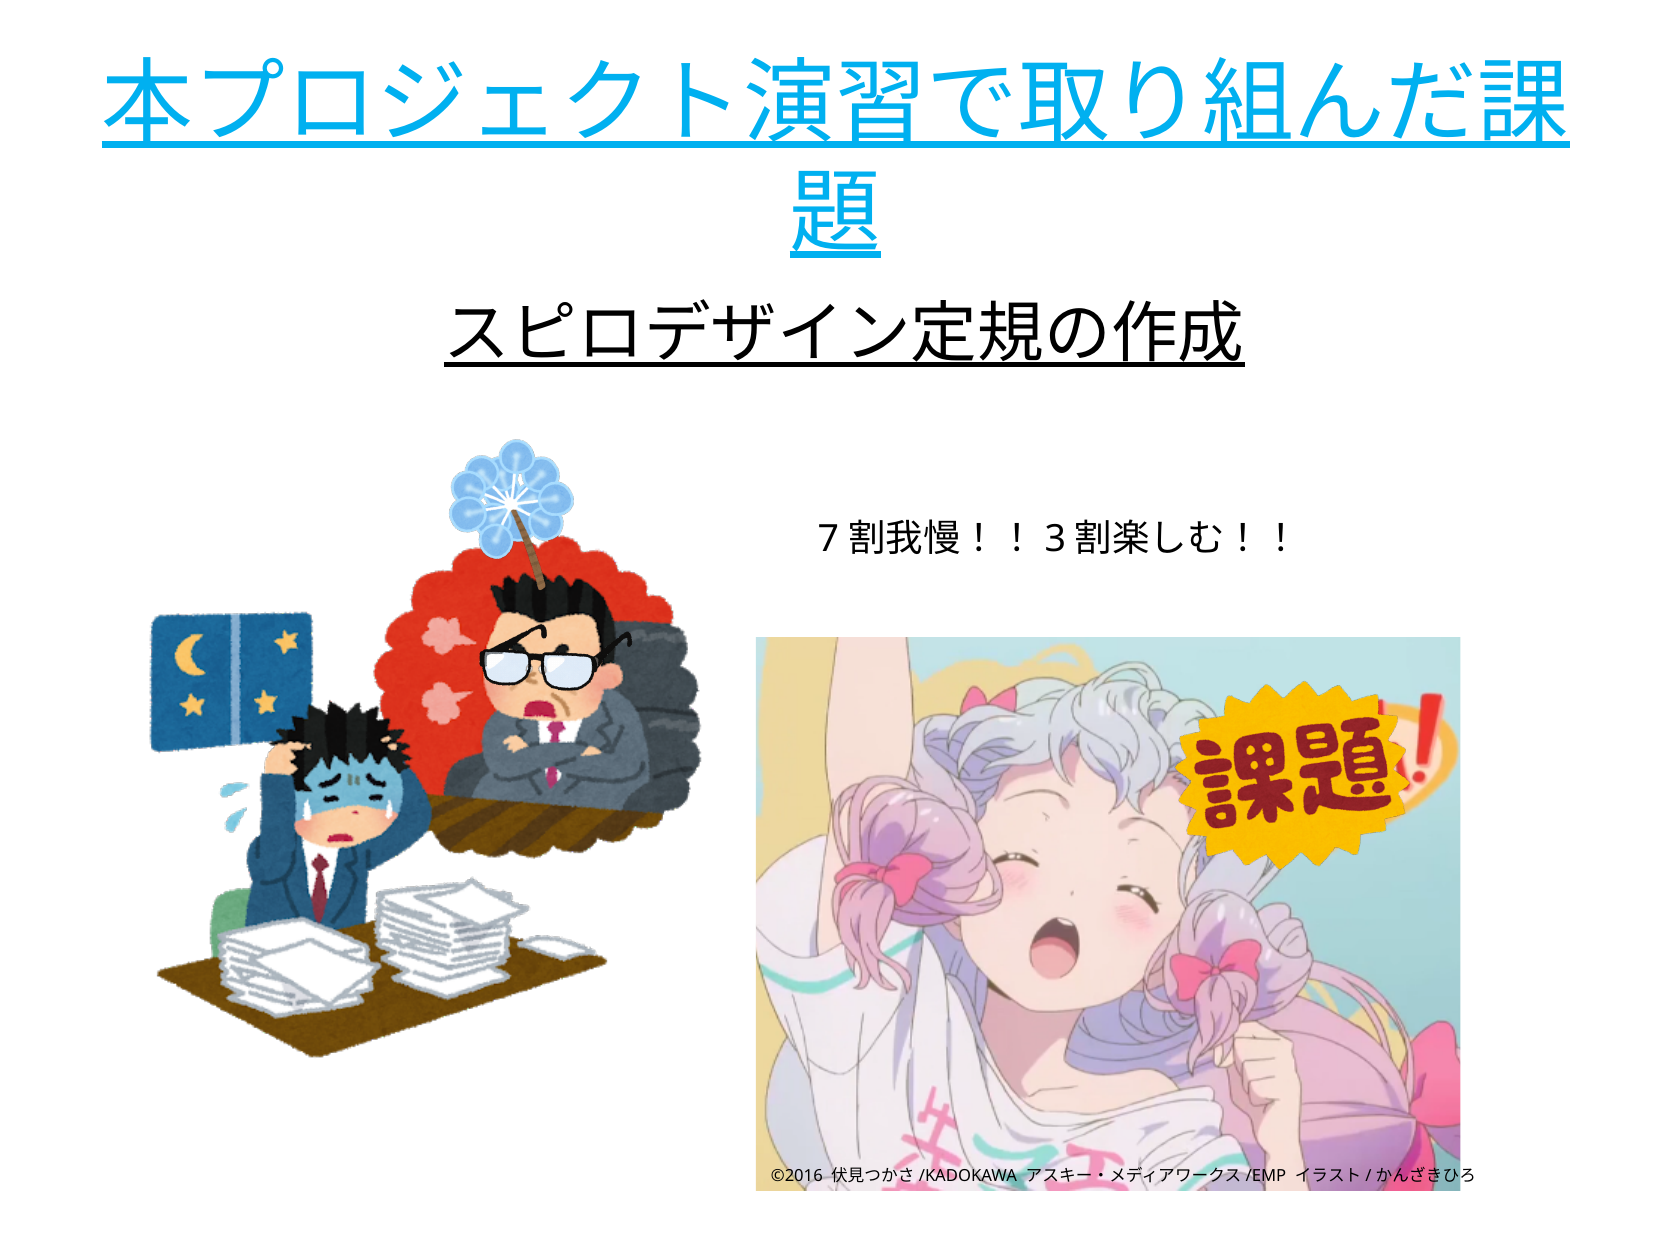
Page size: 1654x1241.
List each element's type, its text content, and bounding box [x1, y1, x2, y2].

title 本プロジェクト演習で取り組んだ課題 [82, 97, 1571, 208]
text_box 7割我慢！！3割楽しむ！！ [802, 506, 1320, 568]
list スピロデザイン定規の作成 [82, 290, 1571, 1109]
picture [1153, 659, 1427, 894]
text_box ©2016 伏見つかさ/KADOKAWA アスキー・メディアワークス/EMP イラスト/かんざきひろ [755, 1156, 1523, 1193]
picture [125, 417, 713, 1078]
picture [755, 1109, 1461, 1156]
